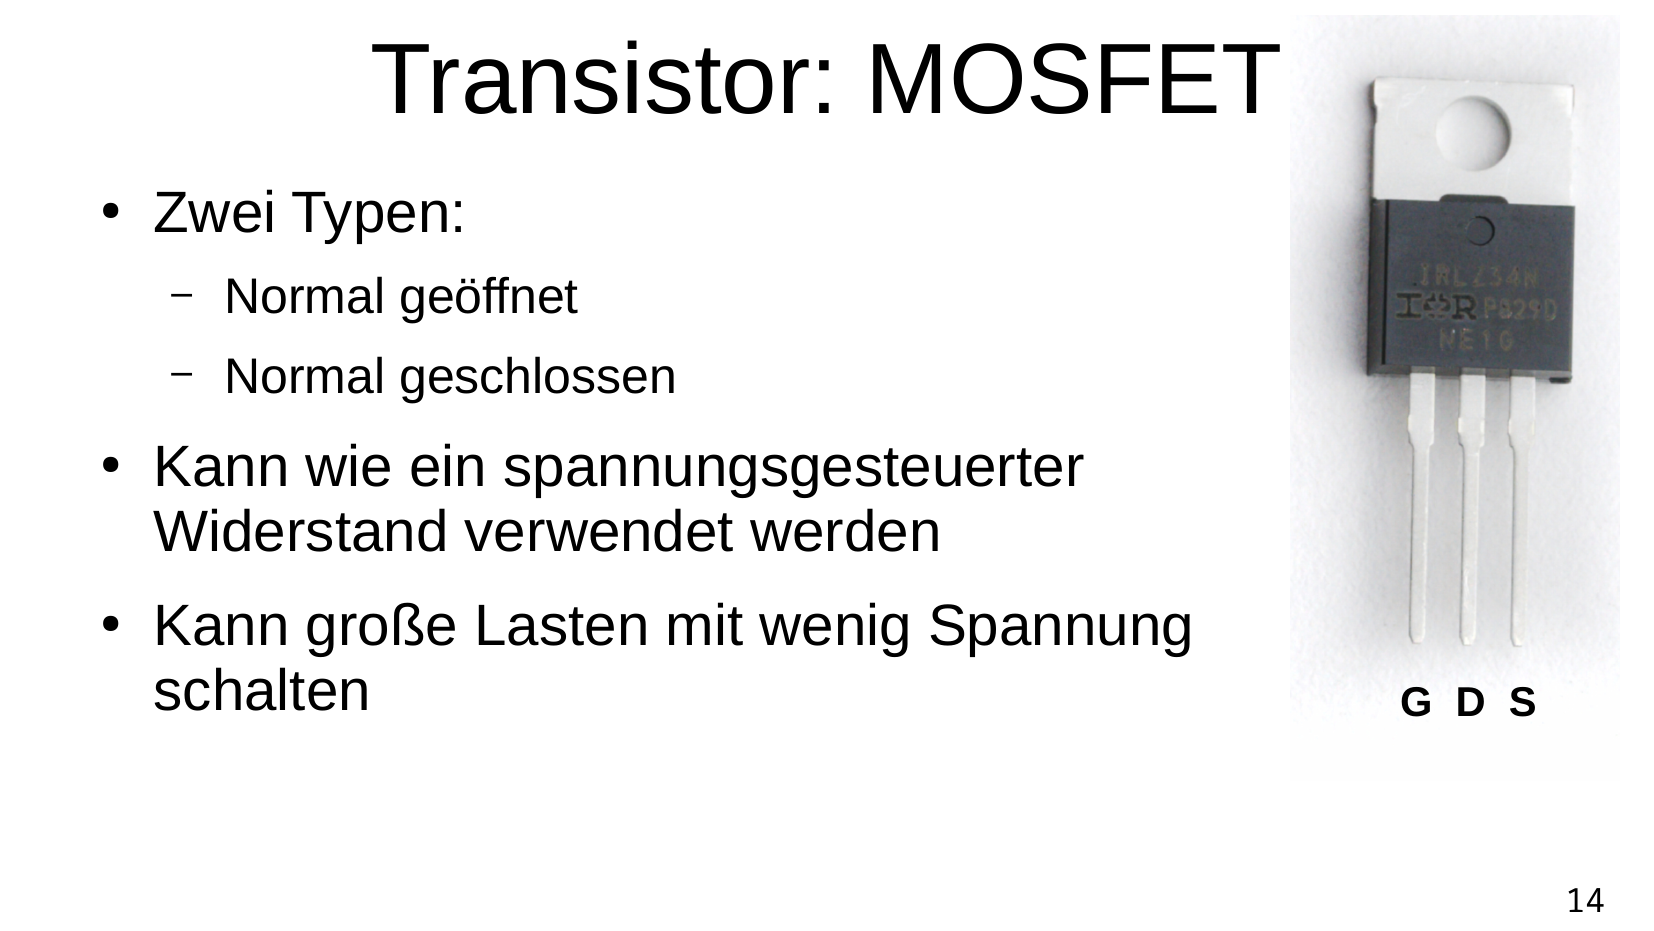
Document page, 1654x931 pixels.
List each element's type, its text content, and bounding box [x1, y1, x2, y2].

list Zwei Typen: Normal geöffnet Normal geschlossen Kann wie ein spannungsgesteuerter Widerstand verwendet werden Kann große Lasten mit wenig Spannung schalten [82, 180, 1291, 811]
title G D S [1385, 645, 1551, 759]
picture [1290, 15, 1621, 781]
title Transistor: MOSFET [82, 1, 1571, 157]
